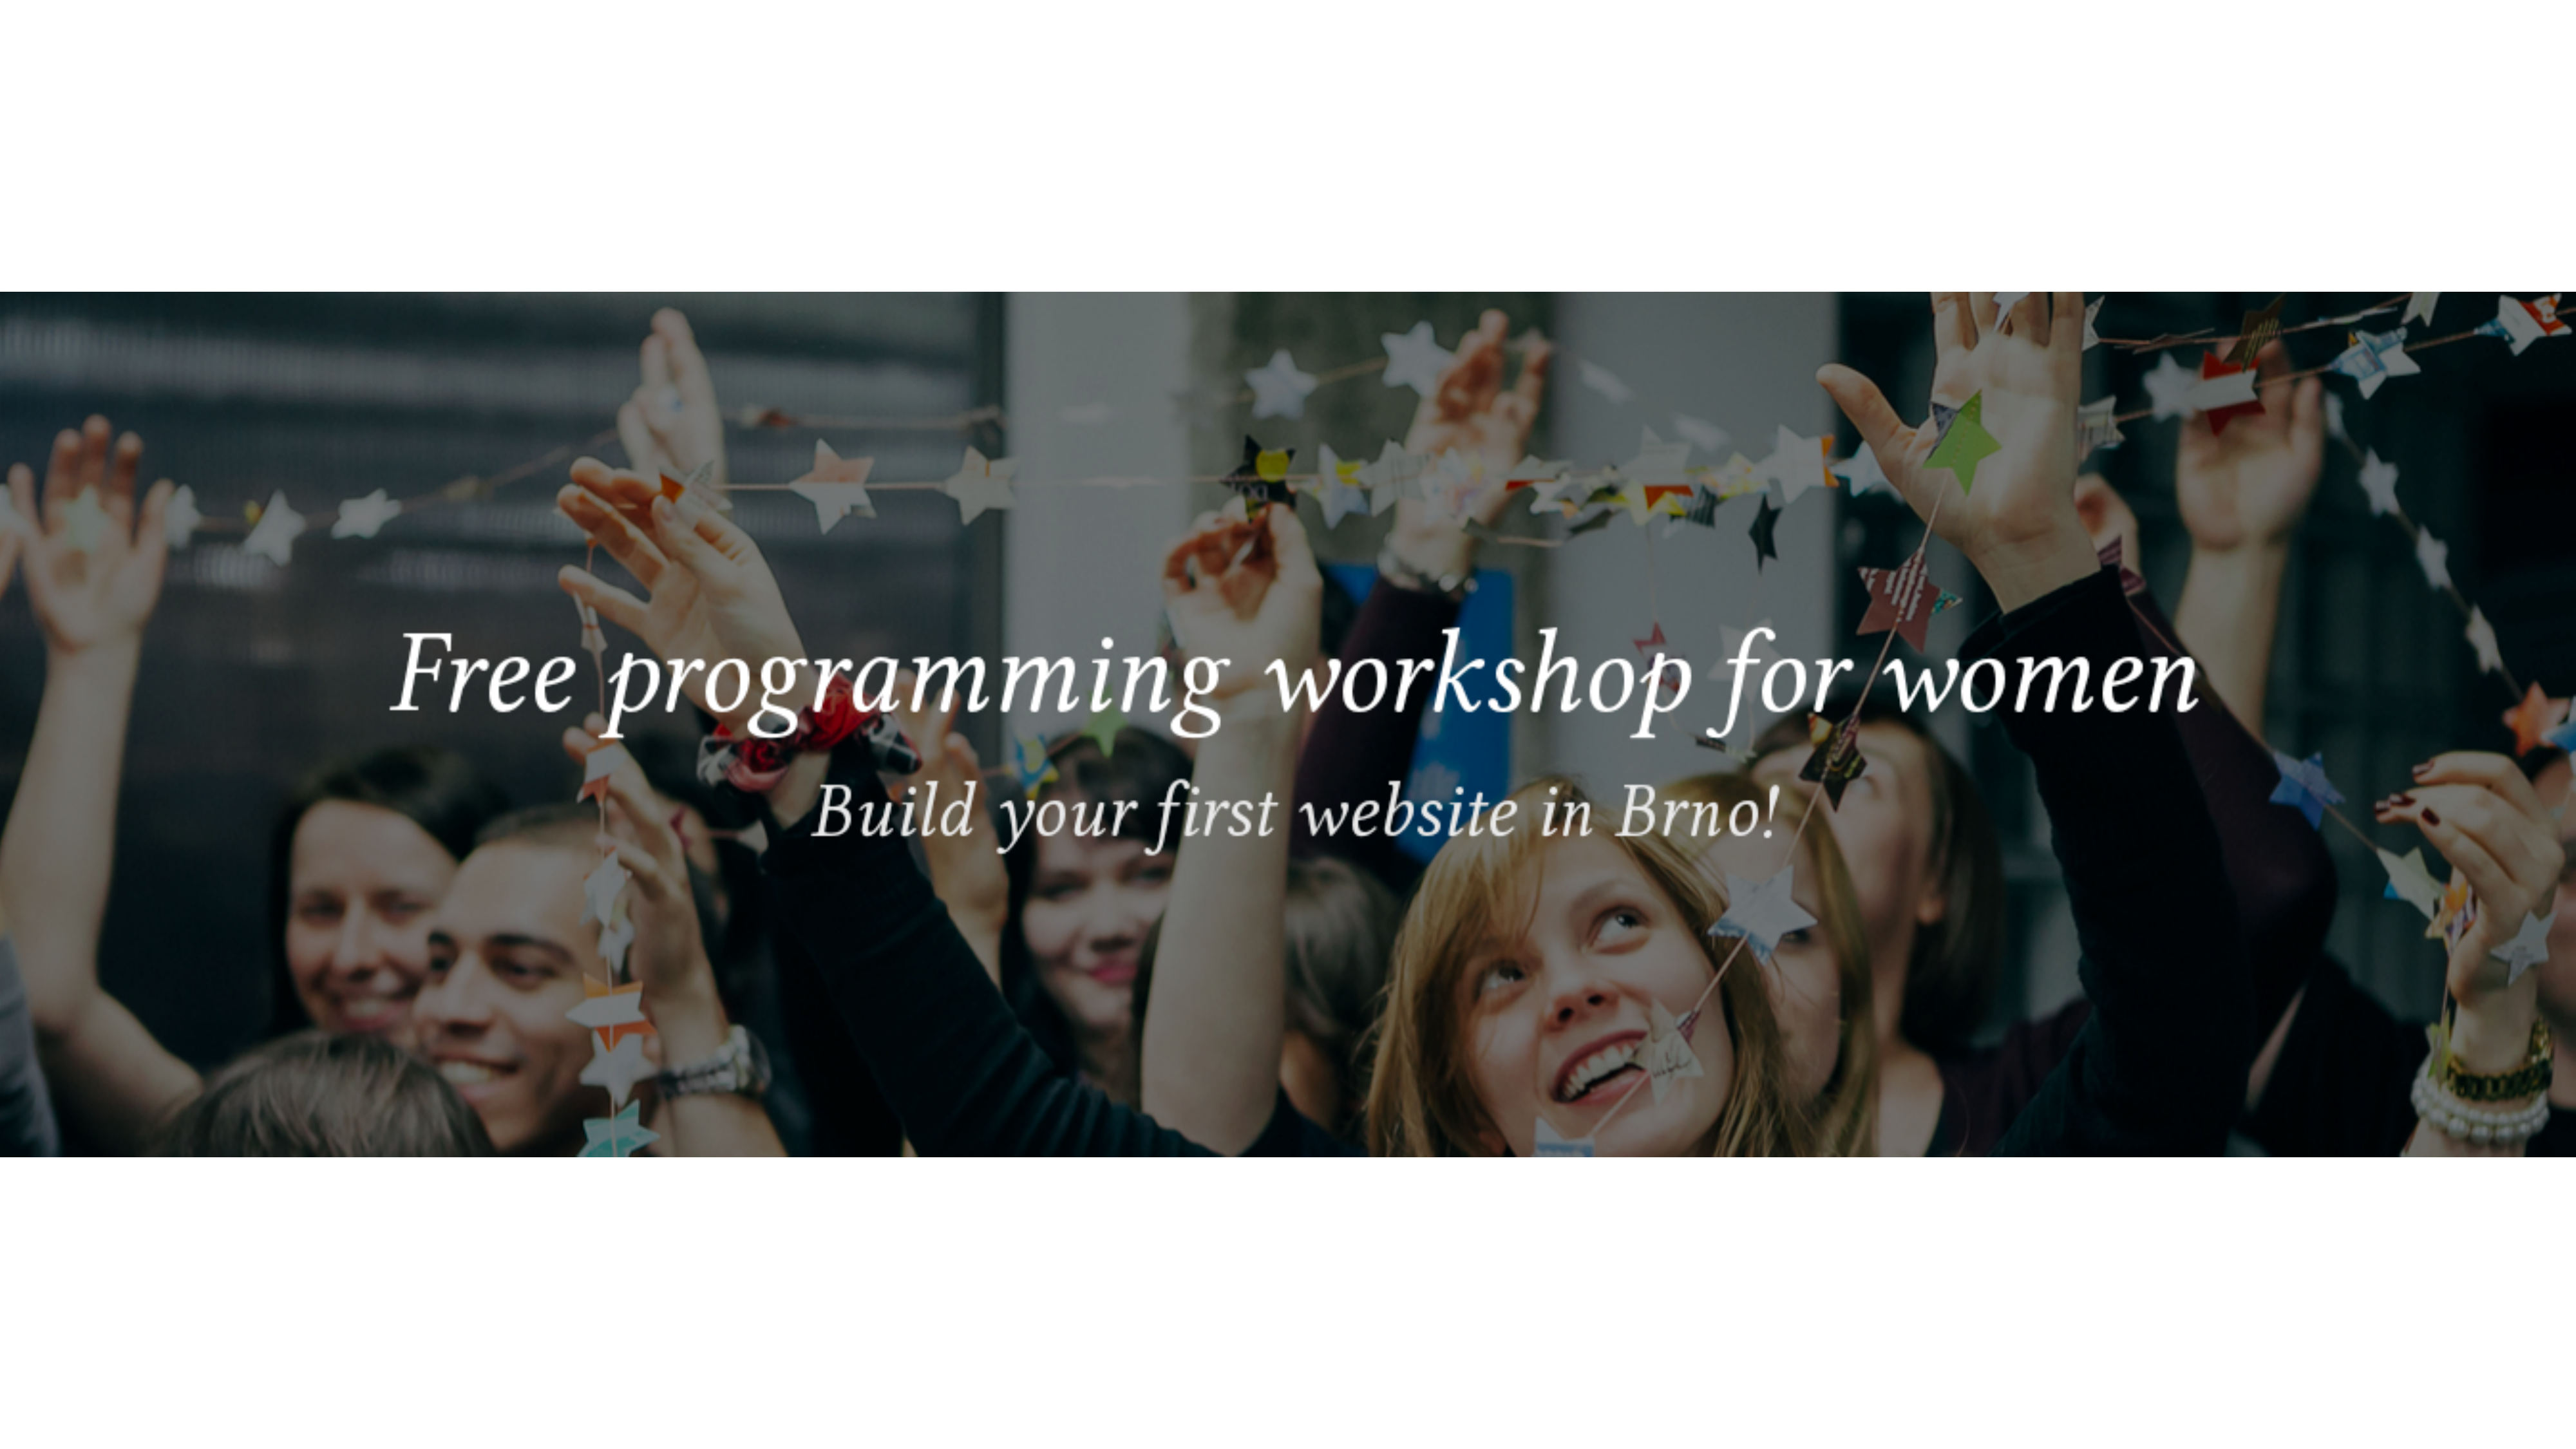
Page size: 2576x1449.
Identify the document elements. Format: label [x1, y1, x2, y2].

picture [0, 292, 2576, 1157]
